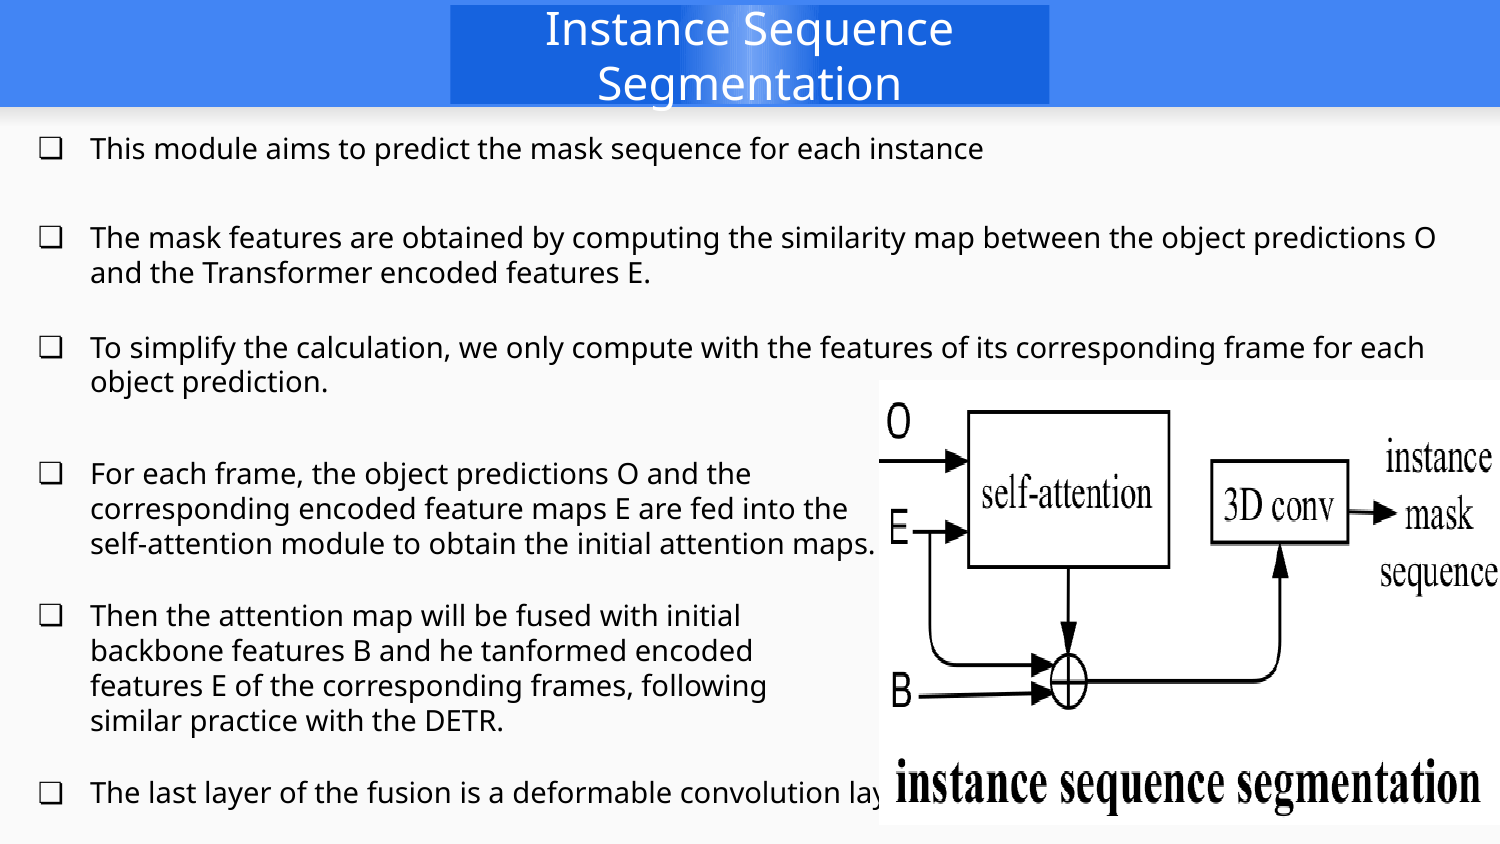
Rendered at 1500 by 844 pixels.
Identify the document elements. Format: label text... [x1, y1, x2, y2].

title Instance Sequence Segmentation [450, 5, 1050, 104]
picture [879, 380, 1500, 826]
text_box For each frame, the object predictions O and the corresponding encoded feature maps E are fed into the self-attention module to obtain the initial attention maps. [0, 440, 879, 576]
text_box The mask features are obtained by computing the similarity map between the object predictions O and the Transformer encoded features E. [0, 204, 1500, 305]
text_box Then the attention map will be fused with initial backbone features B and he tanformed encoded features E of the corresponding frames, following similar practice with the DETR. [0, 581, 837, 752]
text_box To simplify the calculation, we only compute with the features of its corresponding frame for each object prediction. [0, 313, 1500, 414]
text_box The last layer of the fusion is a deformable convolution layer. [0, 759, 879, 825]
text_box This module aims to predict the mask sequence for each instance [0, 115, 1500, 181]
